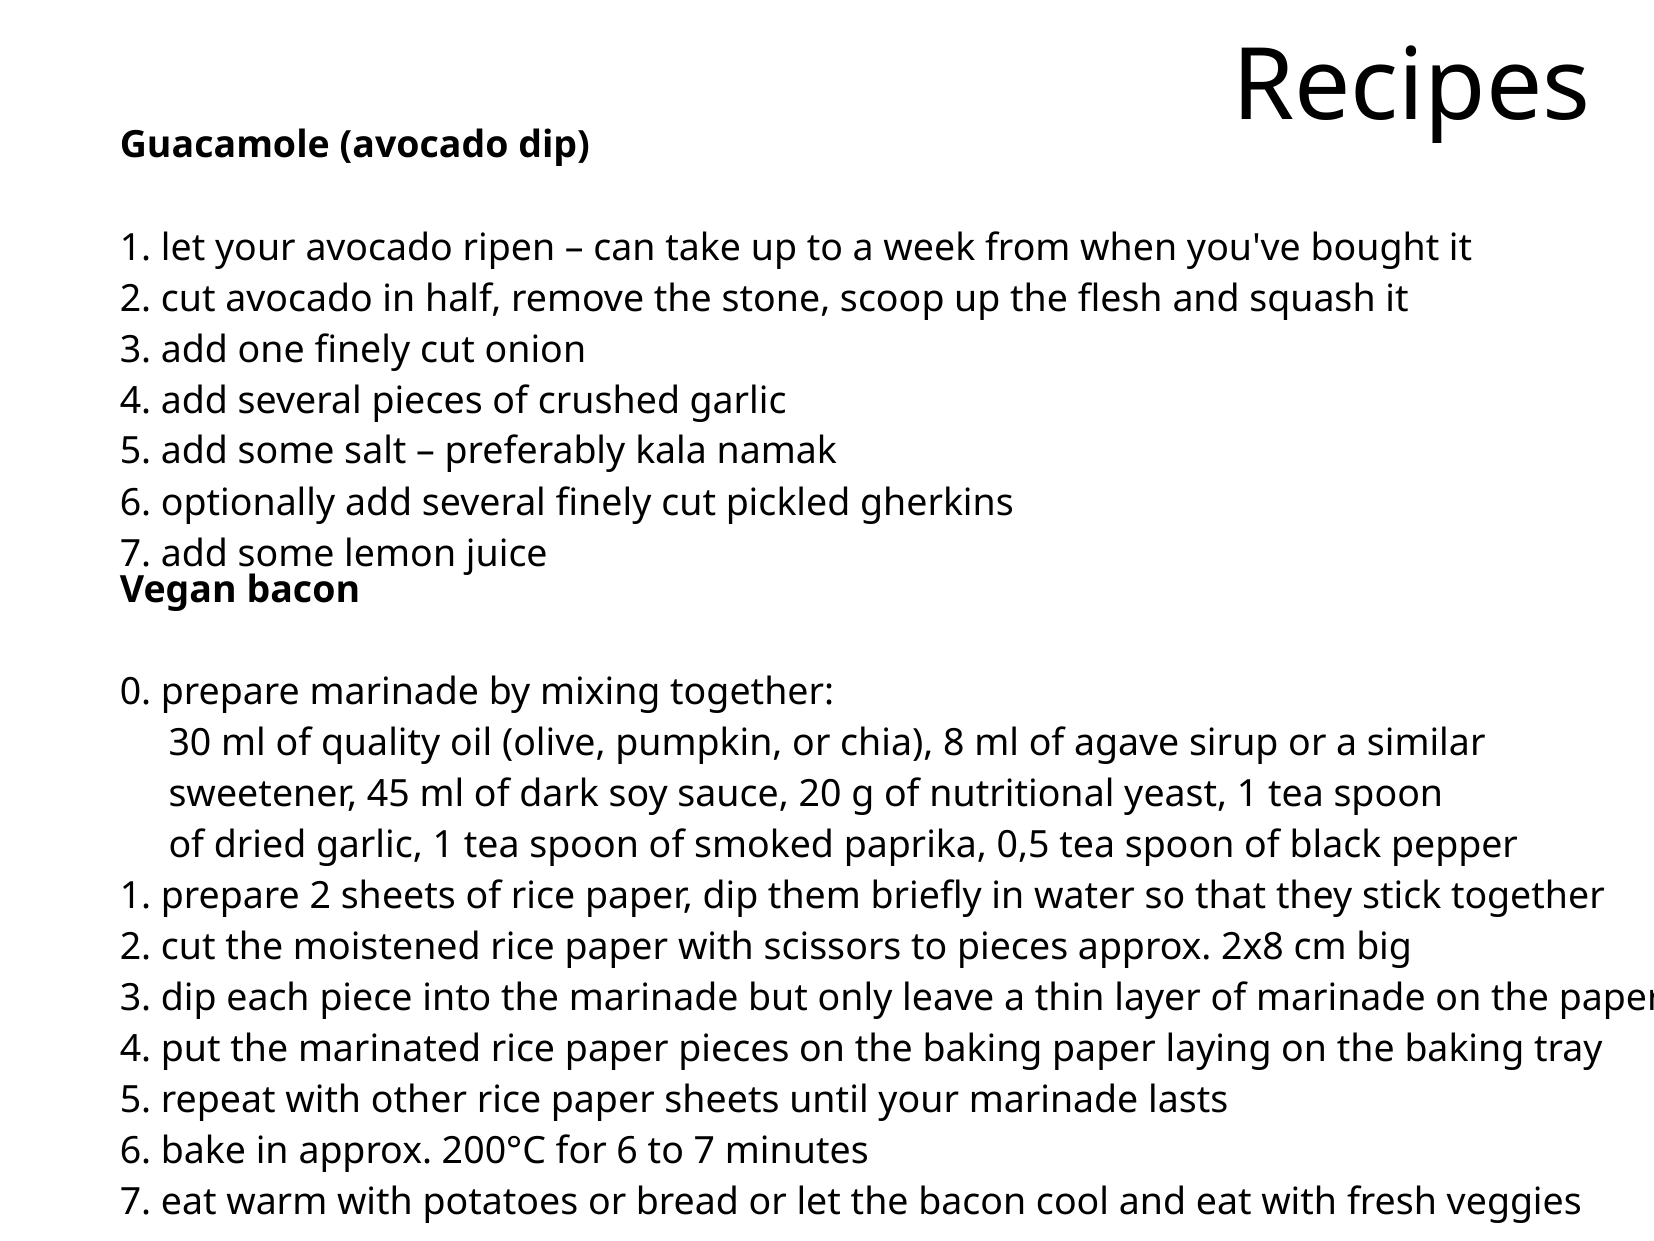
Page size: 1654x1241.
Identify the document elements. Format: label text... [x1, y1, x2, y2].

text_box Vegan bacon 0. prepare marinade by mixing together: 30 ml of quality oil (olive, pumpkin, or chia), 8 ml of agave sirup or a similar sweetener, 45 ml of dark soy sauce, 20 g of nutritional yeast, 1 tea spoon of dried garlic, 1 tea spoon of smoked paprika, 0,5 tea spoon of black pepper 1. prepare 2 sheets of rice paper, dip them briefly in water so that they stick together 2. cut the moistened rice paper with scissors to pieces approx. 2x8 cm big 3. dip each piece into the marinade but only leave a thin layer of marinade on the paper 4. put the marinated rice paper pieces on the baking paper laying on the baking tray 5. repeat with other rice paper sheets until your marinade lasts 6. bake in approx. 200°C for 6 to 7 minutes 7. eat warm with potatoes or bread or let the bacon cool and eat with fresh veggies [105, 555, 1496, 1061]
text_box Guacamole (avocado dip) 1. let your avocado ripen – can take up to a week from when you've bought it 2. cut avocado in half, remove the stone, scoop up the flesh and squash it 3. add one finely cut onion 4. add several pieces of crushed garlic 5. add some salt – preferably kala namak 6. optionally add several finely cut pickled gherkins 7. add some lemon juice [105, 110, 1335, 466]
text_box Recipes [1217, 5, 1636, 121]
